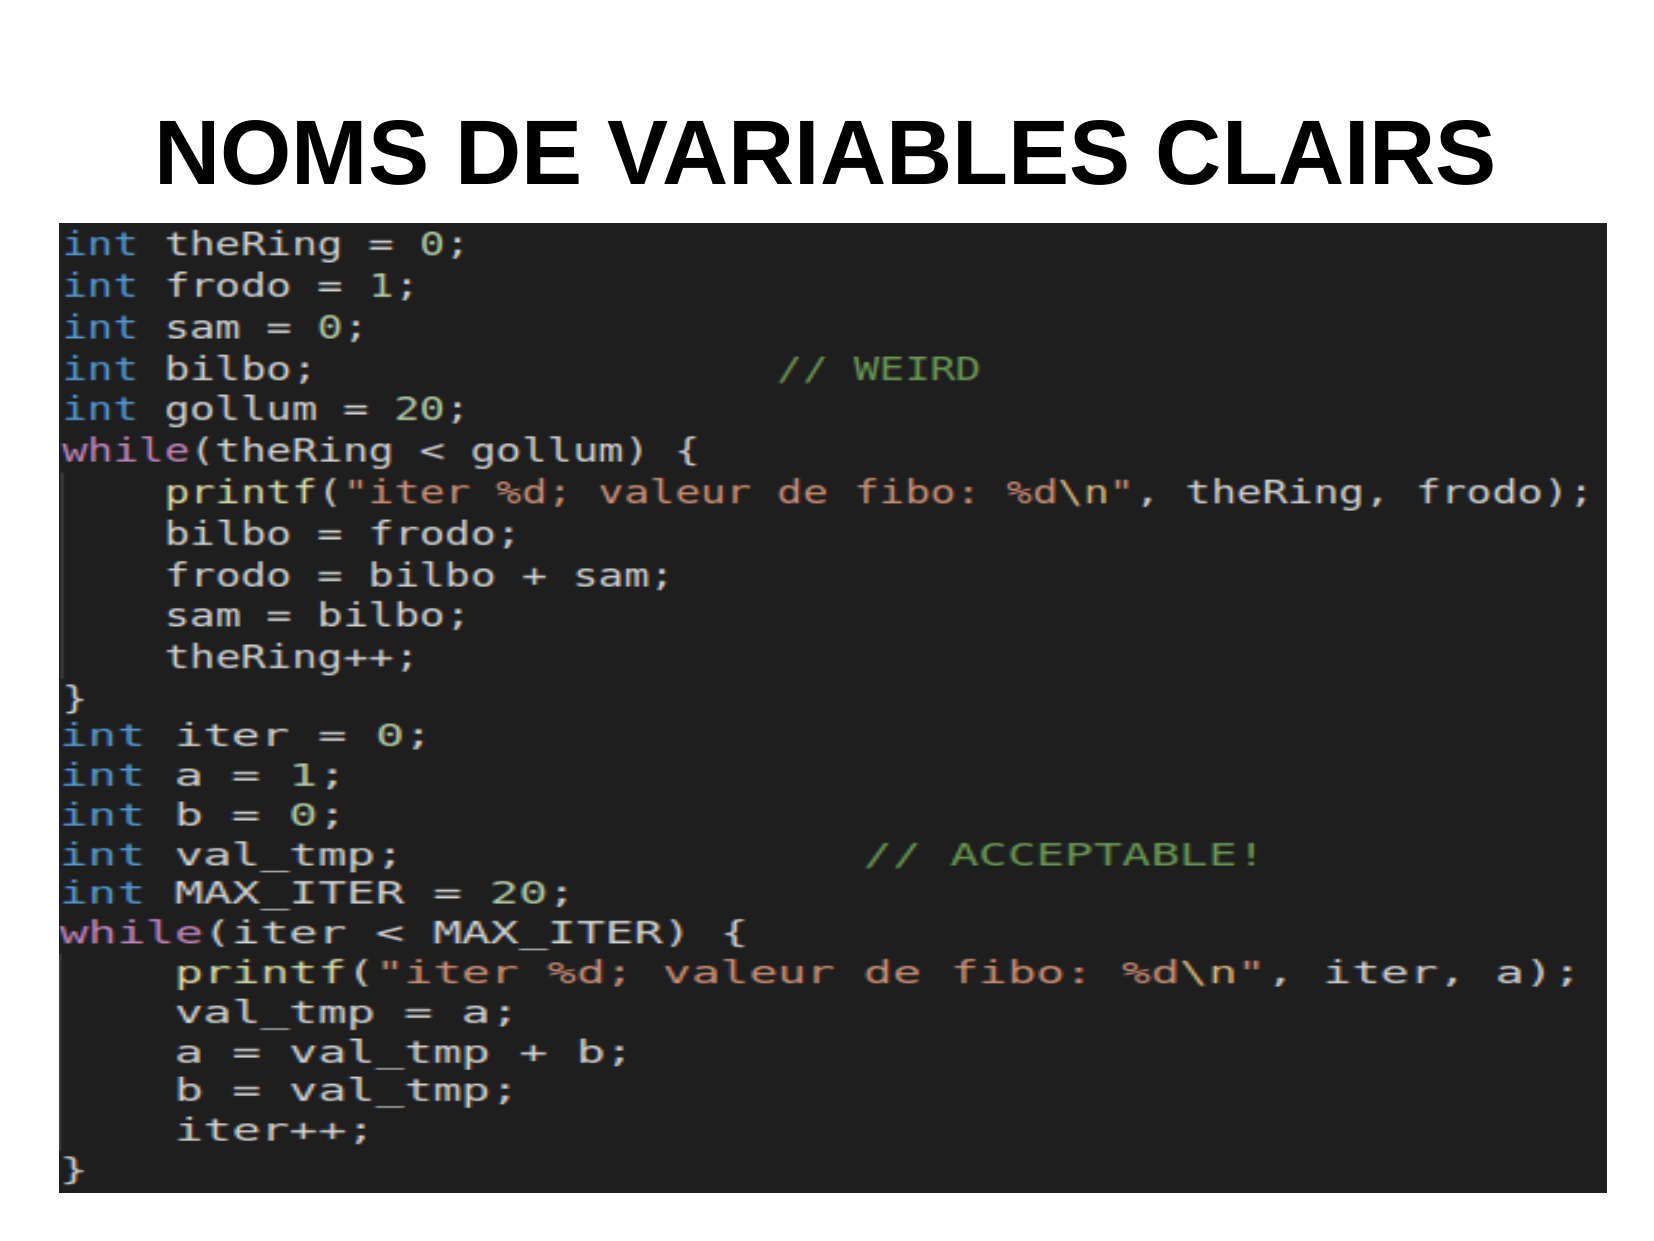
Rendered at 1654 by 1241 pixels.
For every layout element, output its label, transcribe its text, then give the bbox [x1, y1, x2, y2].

title NOMS DE VARIABLES CLAIRS [82, 49, 1571, 223]
picture [59, 223, 1607, 1193]
